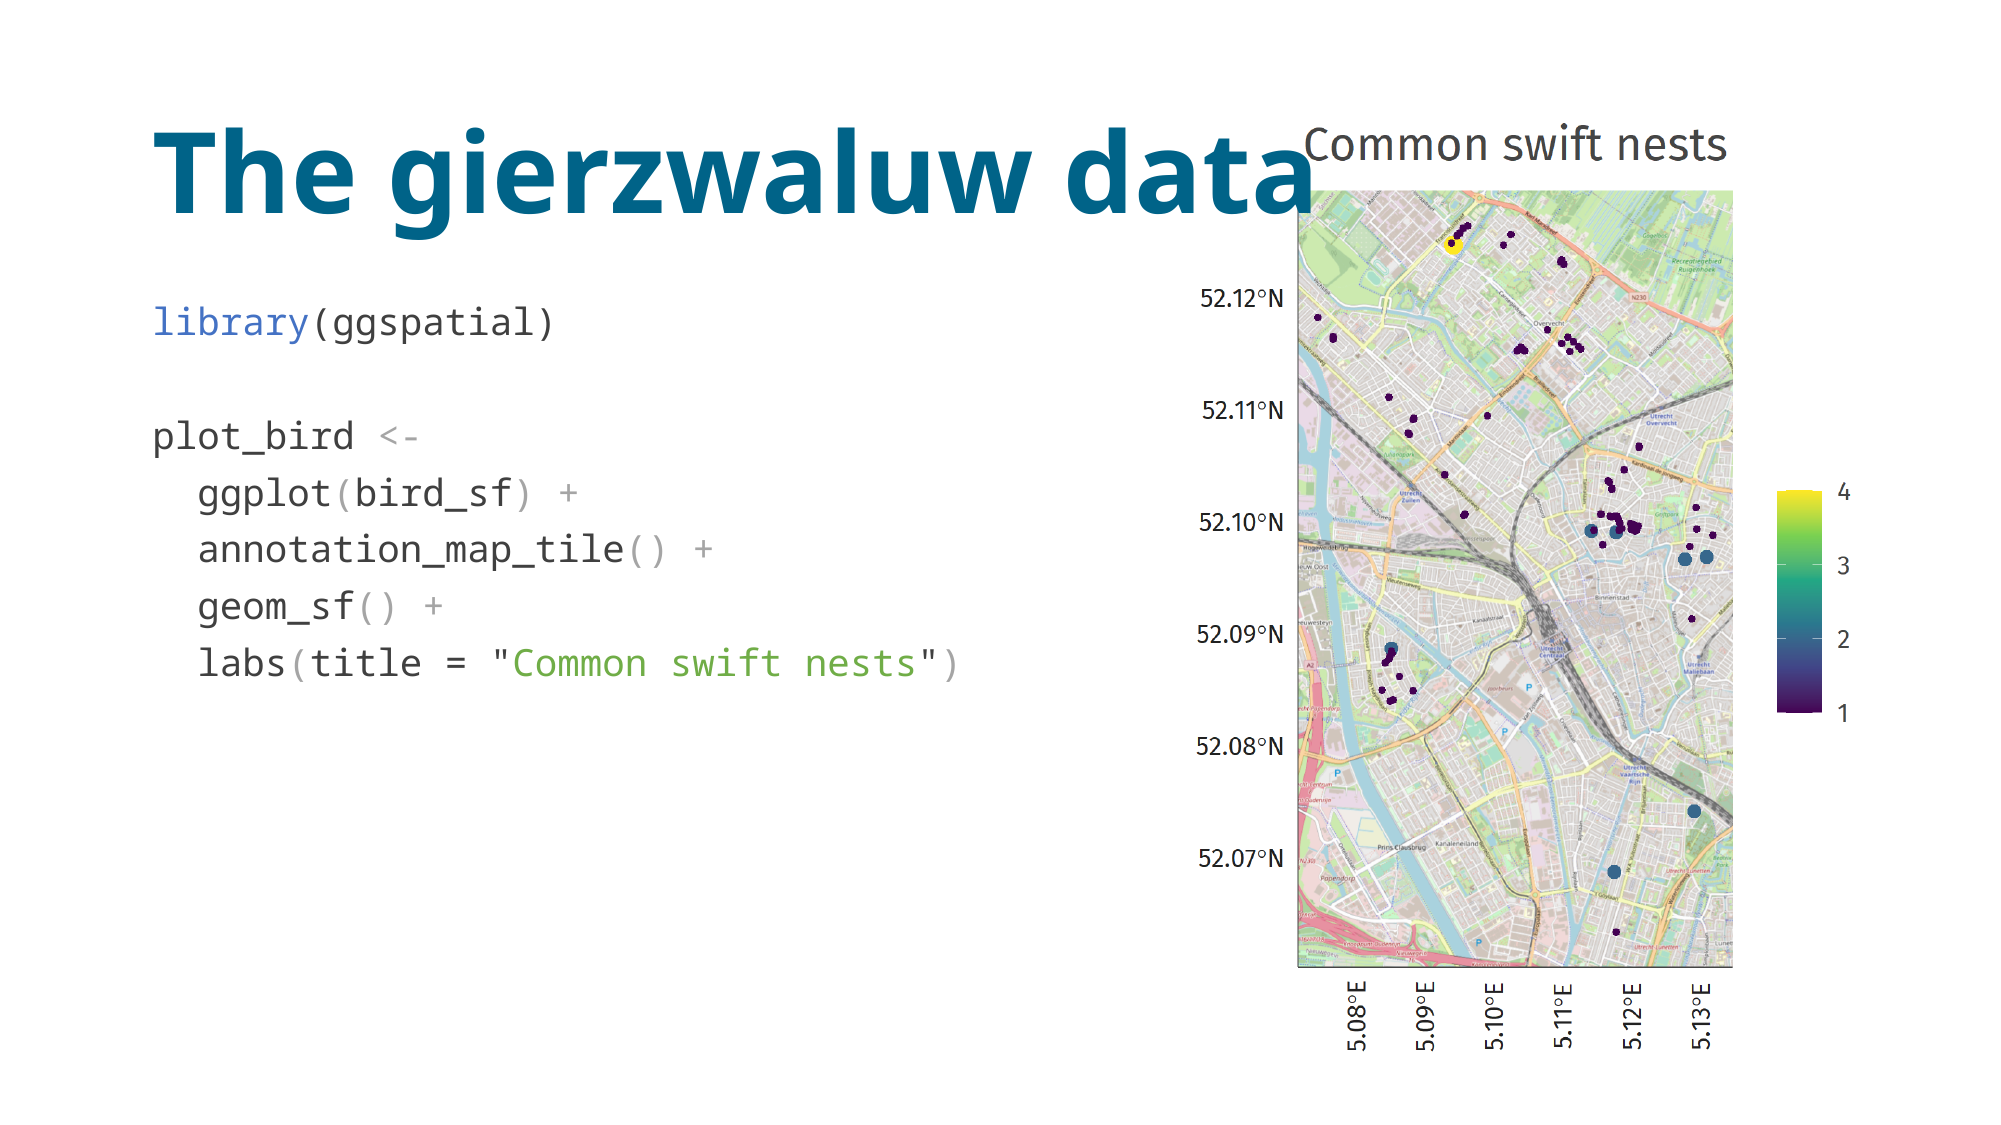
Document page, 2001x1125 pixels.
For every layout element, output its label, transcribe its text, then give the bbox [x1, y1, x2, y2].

text_box library(ggspatial) plot_bird <- ggplot(bird_sf) + annotation_map_tile() + geom_sf() + labs(title = "Common swift nests") [137, 299, 1175, 1066]
picture [1159, 30, 1902, 1125]
title The gierzwaluw data [137, 59, 1863, 278]
